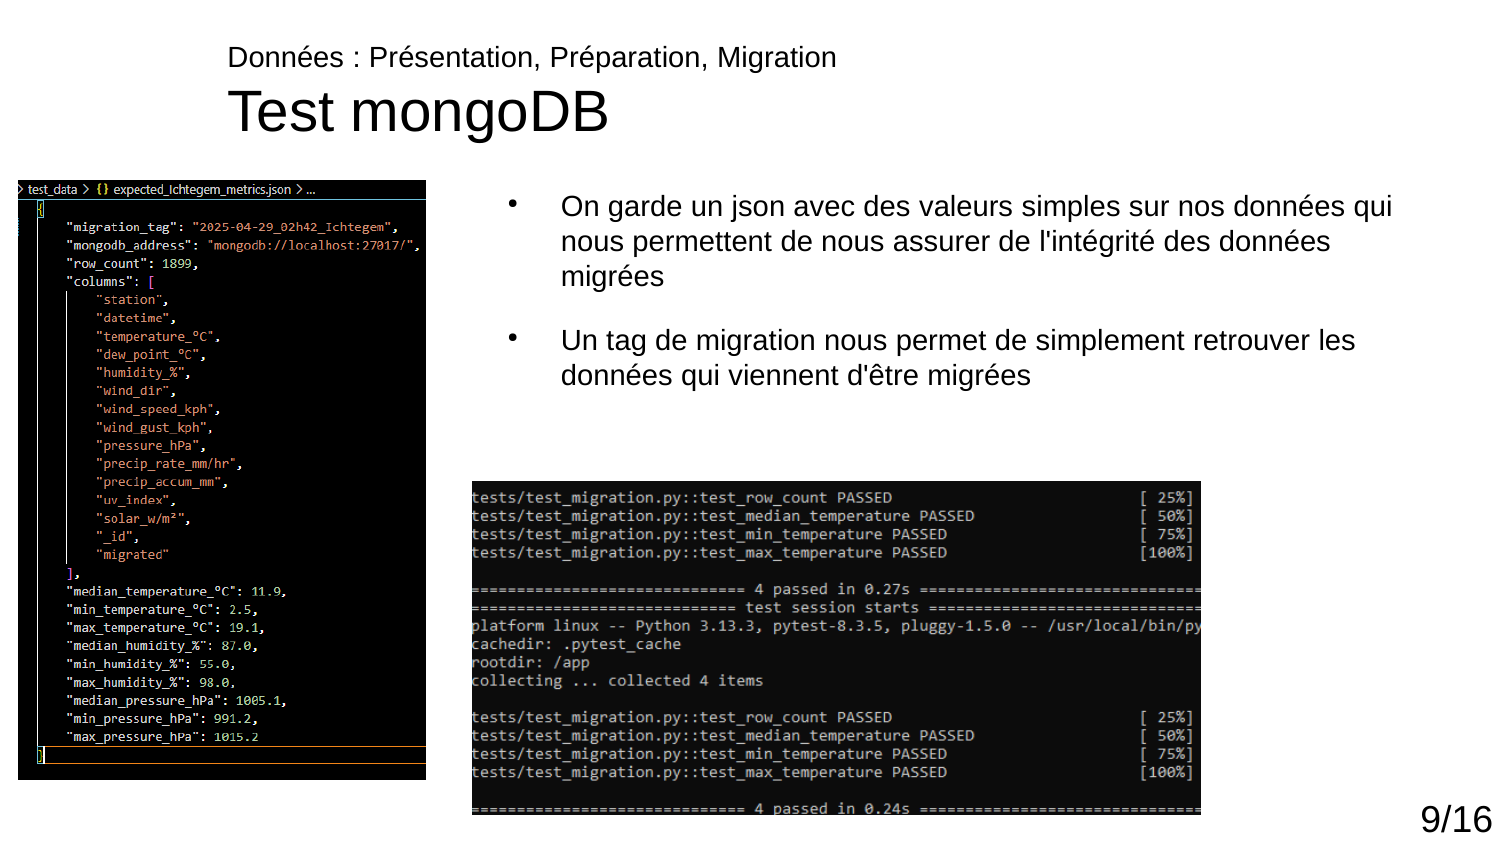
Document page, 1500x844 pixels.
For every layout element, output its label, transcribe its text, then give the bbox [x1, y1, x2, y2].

picture [472, 481, 1201, 815]
list On garde un json avec des valeurs simples sur nos données qui nous permettent de nous assurer de l'intégrité des données migrées Un tag de migration nous permet de simplement retrouver les données qui viennent d'être migrées [475, 171, 1441, 473]
picture [18, 180, 426, 780]
text_box 9/16 [1405, 791, 1500, 844]
title Données : Présentation, Préparation, Migration Test mongoDB [212, 23, 1368, 174]
